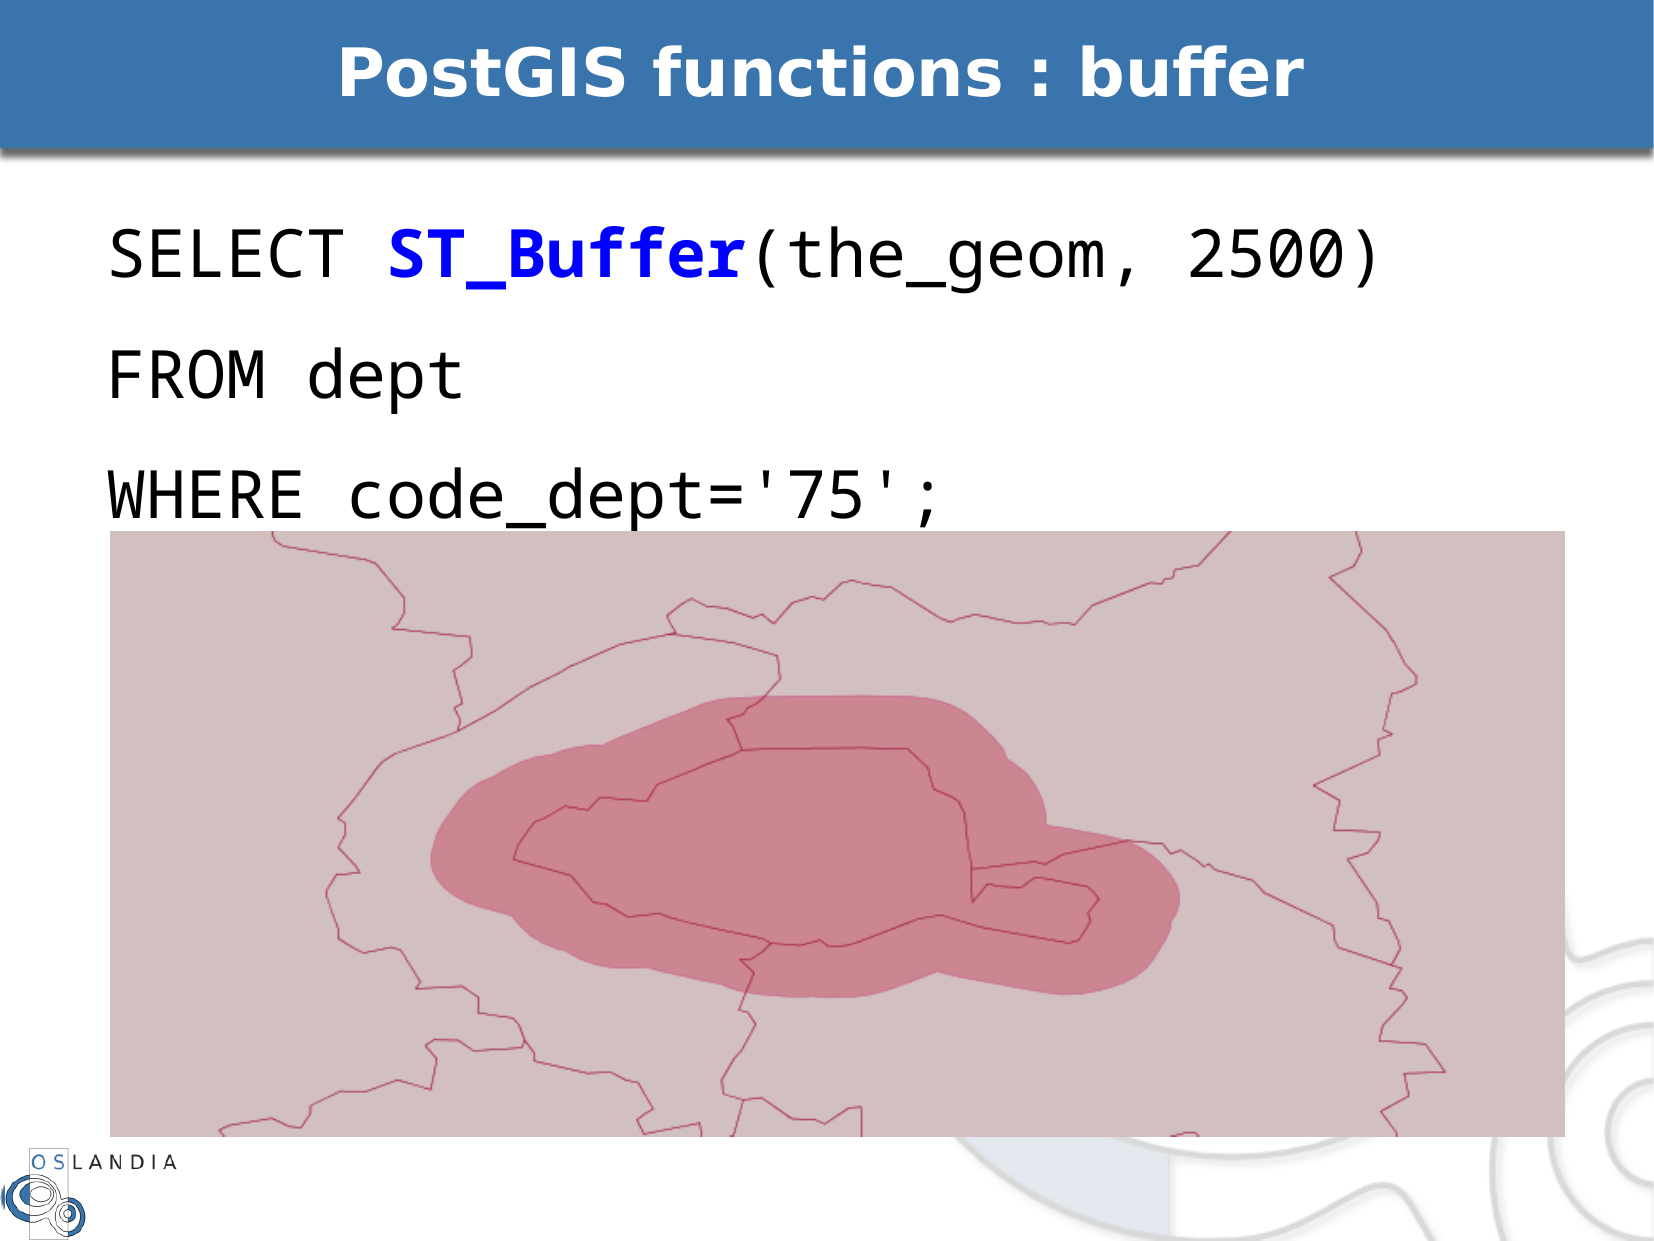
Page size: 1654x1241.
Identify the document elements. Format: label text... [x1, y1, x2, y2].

title PostGIS functions : buffer [76, 0, 1565, 148]
picture [0, 0, 1654, 1241]
list SELECT ST_Buffer(the_geom, 2500) FROM dept WHERE code_dept='75'; [76, 206, 1565, 1026]
